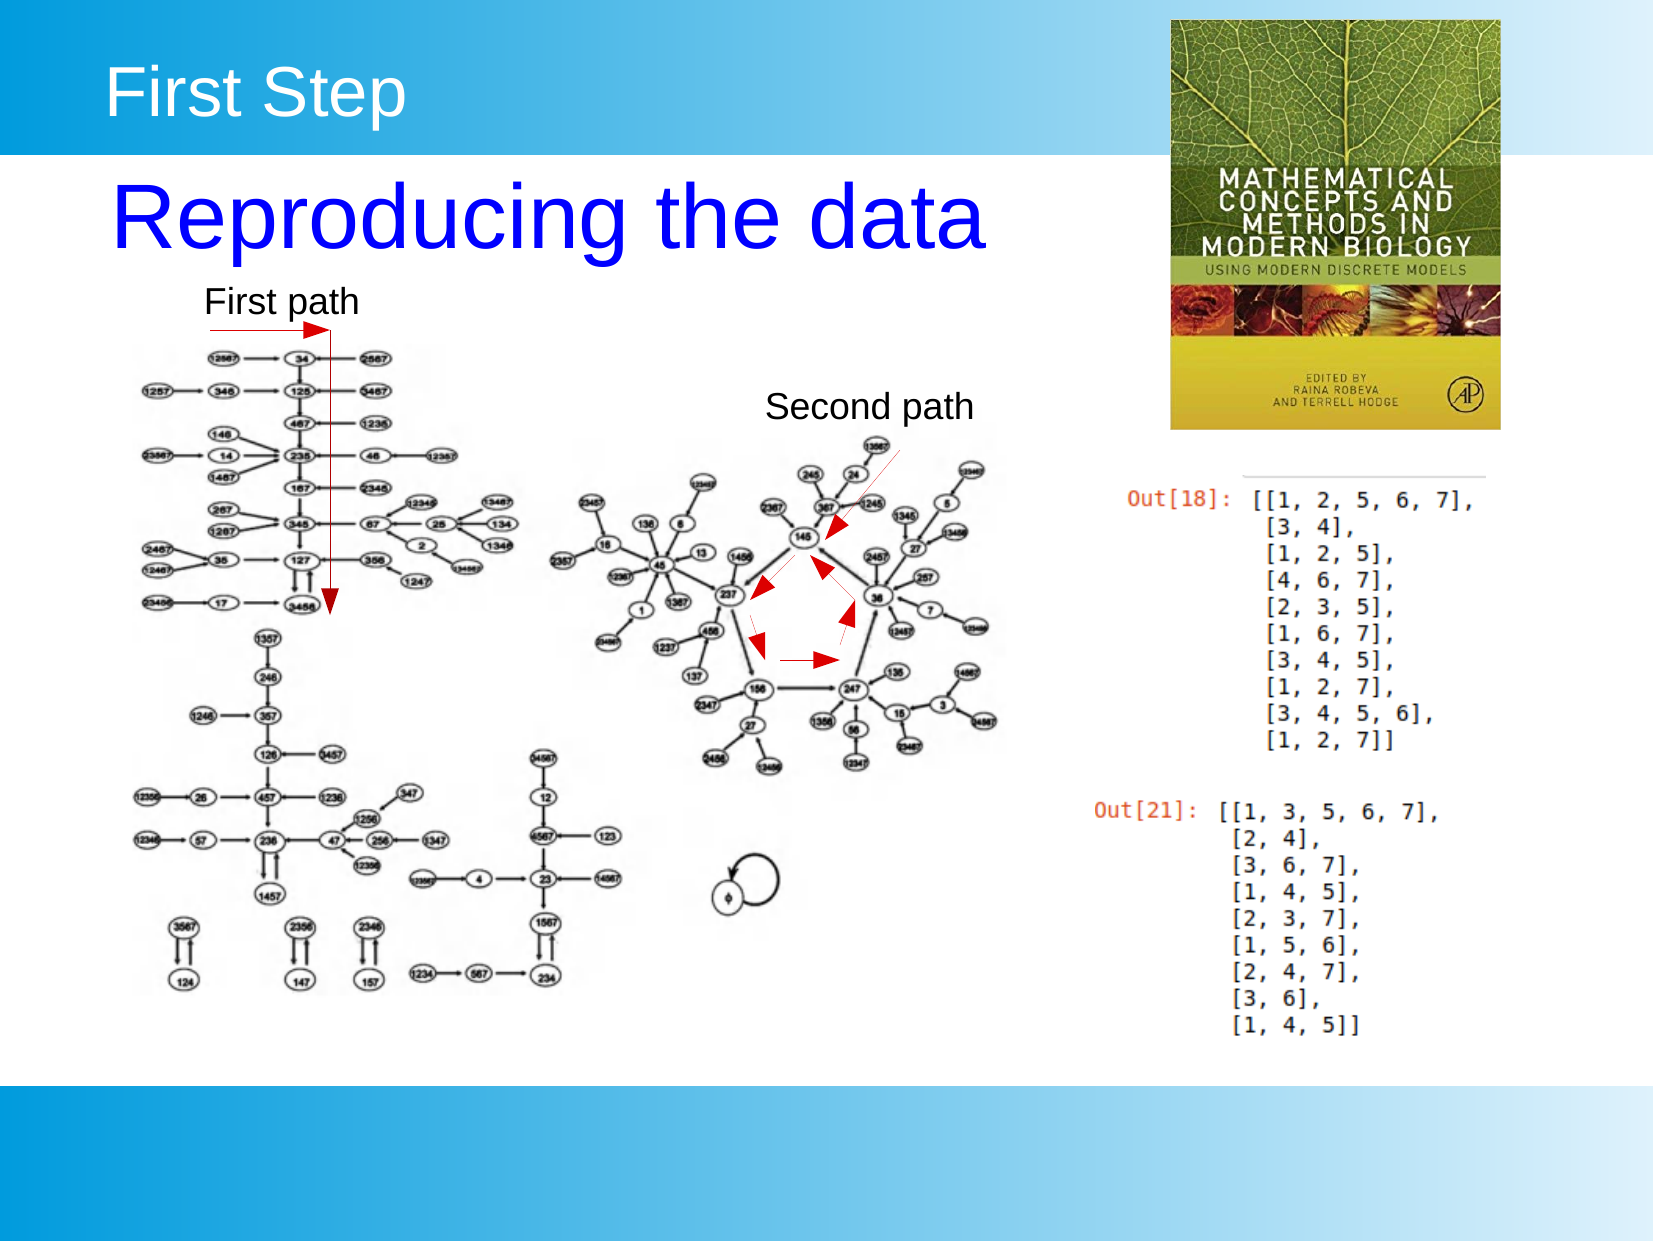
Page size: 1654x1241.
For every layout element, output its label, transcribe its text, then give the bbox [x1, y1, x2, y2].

text_box Second path [750, 378, 990, 436]
picture [25, 292, 1036, 1006]
picture [1095, 796, 1456, 1051]
text_box First path [189, 273, 376, 331]
picture [1170, 19, 1501, 430]
picture [1119, 475, 1486, 766]
text_box First Step [90, 45, 721, 139]
title Reproducing the data [0, 165, 1170, 270]
